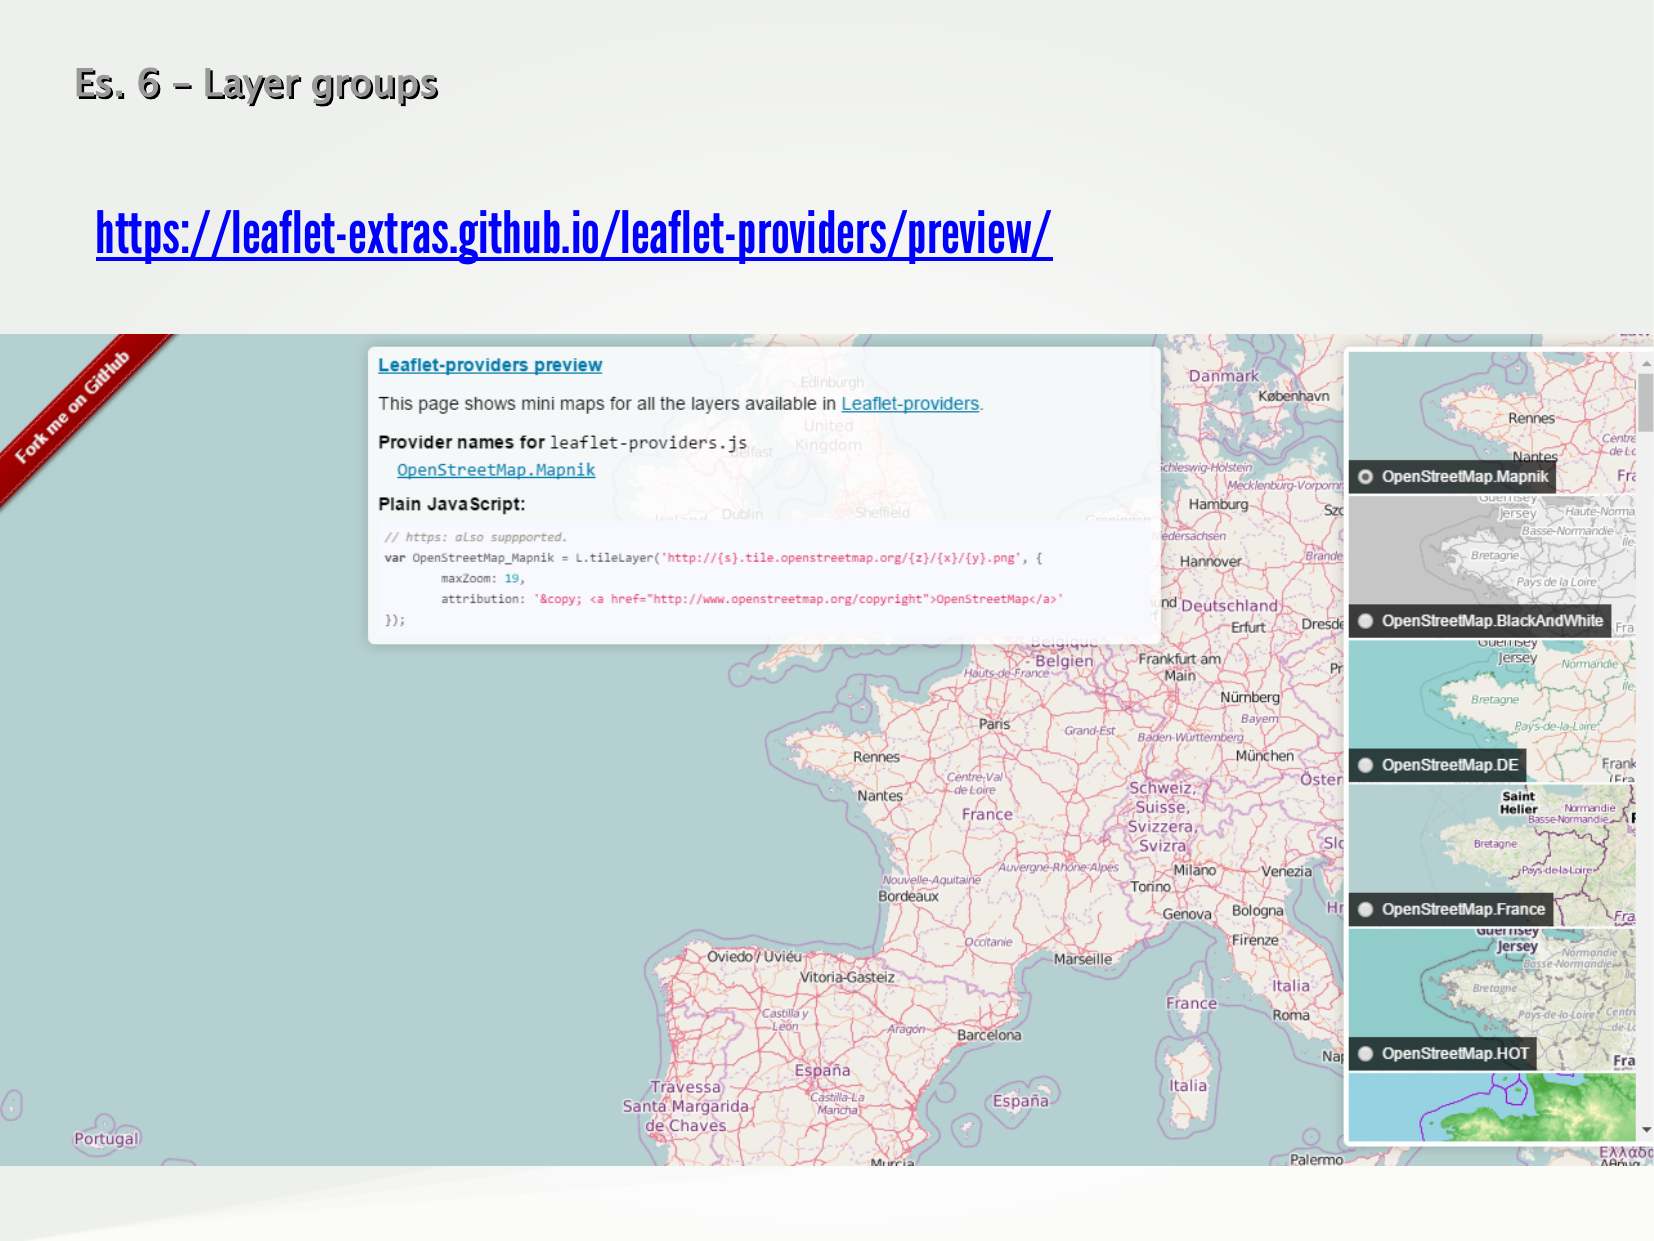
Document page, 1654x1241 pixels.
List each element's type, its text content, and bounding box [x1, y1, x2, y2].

text_box Es. 6 – Layer groups [59, 47, 1146, 108]
text_box https://leaflet-extras.github.io/leaflet-providers/preview/ [81, 191, 1583, 276]
picture [0, 0, 1654, 1241]
